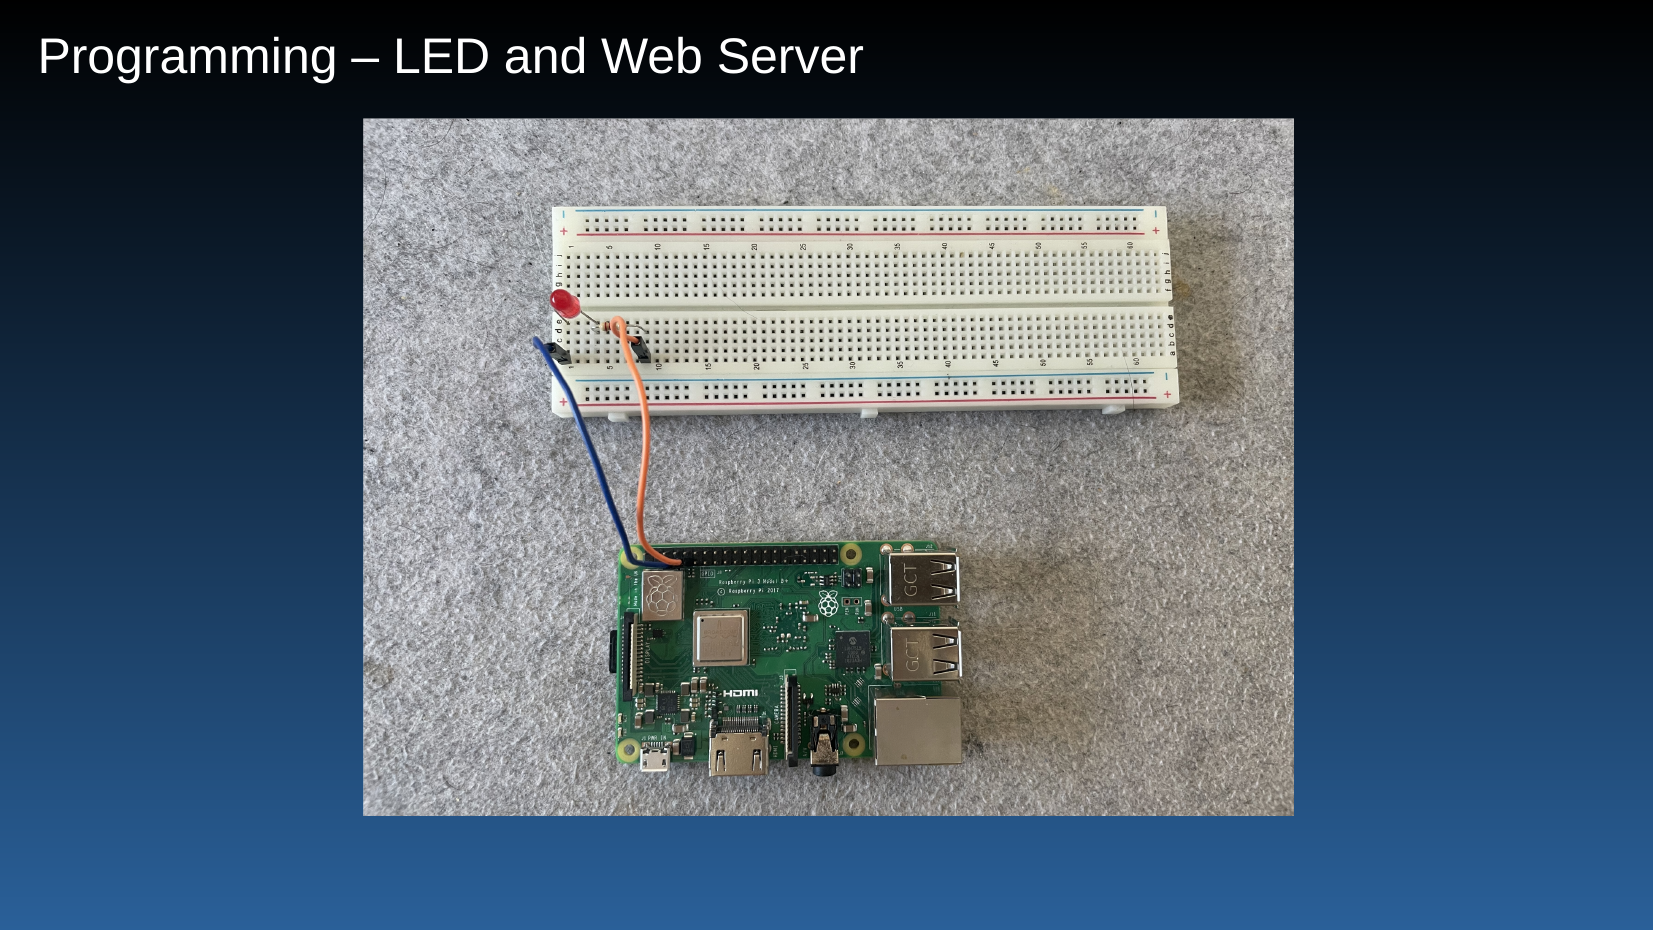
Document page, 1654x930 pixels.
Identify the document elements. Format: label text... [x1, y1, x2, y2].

picture [363, 118, 1294, 816]
title Programming – LED and Web Server [37, 28, 1612, 84]
